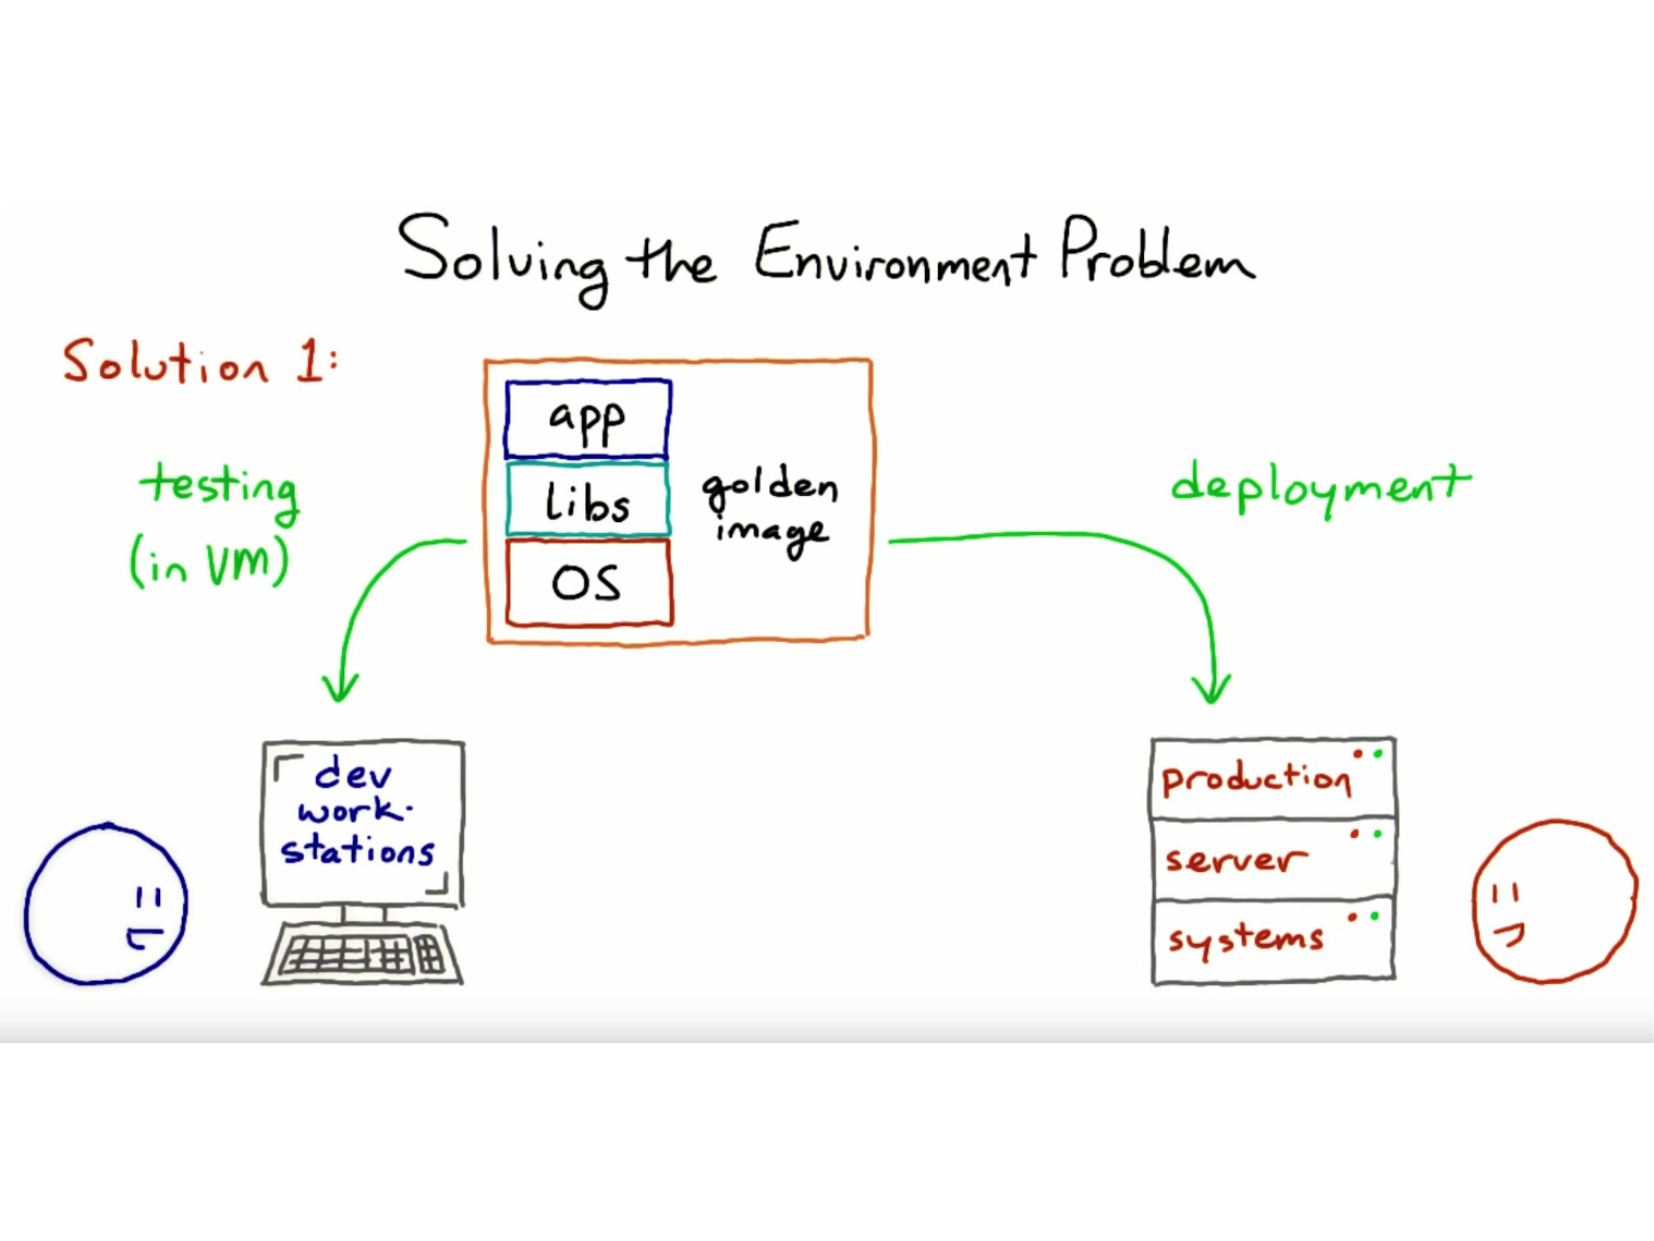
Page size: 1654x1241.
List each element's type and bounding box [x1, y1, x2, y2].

picture [0, 204, 1654, 1043]
